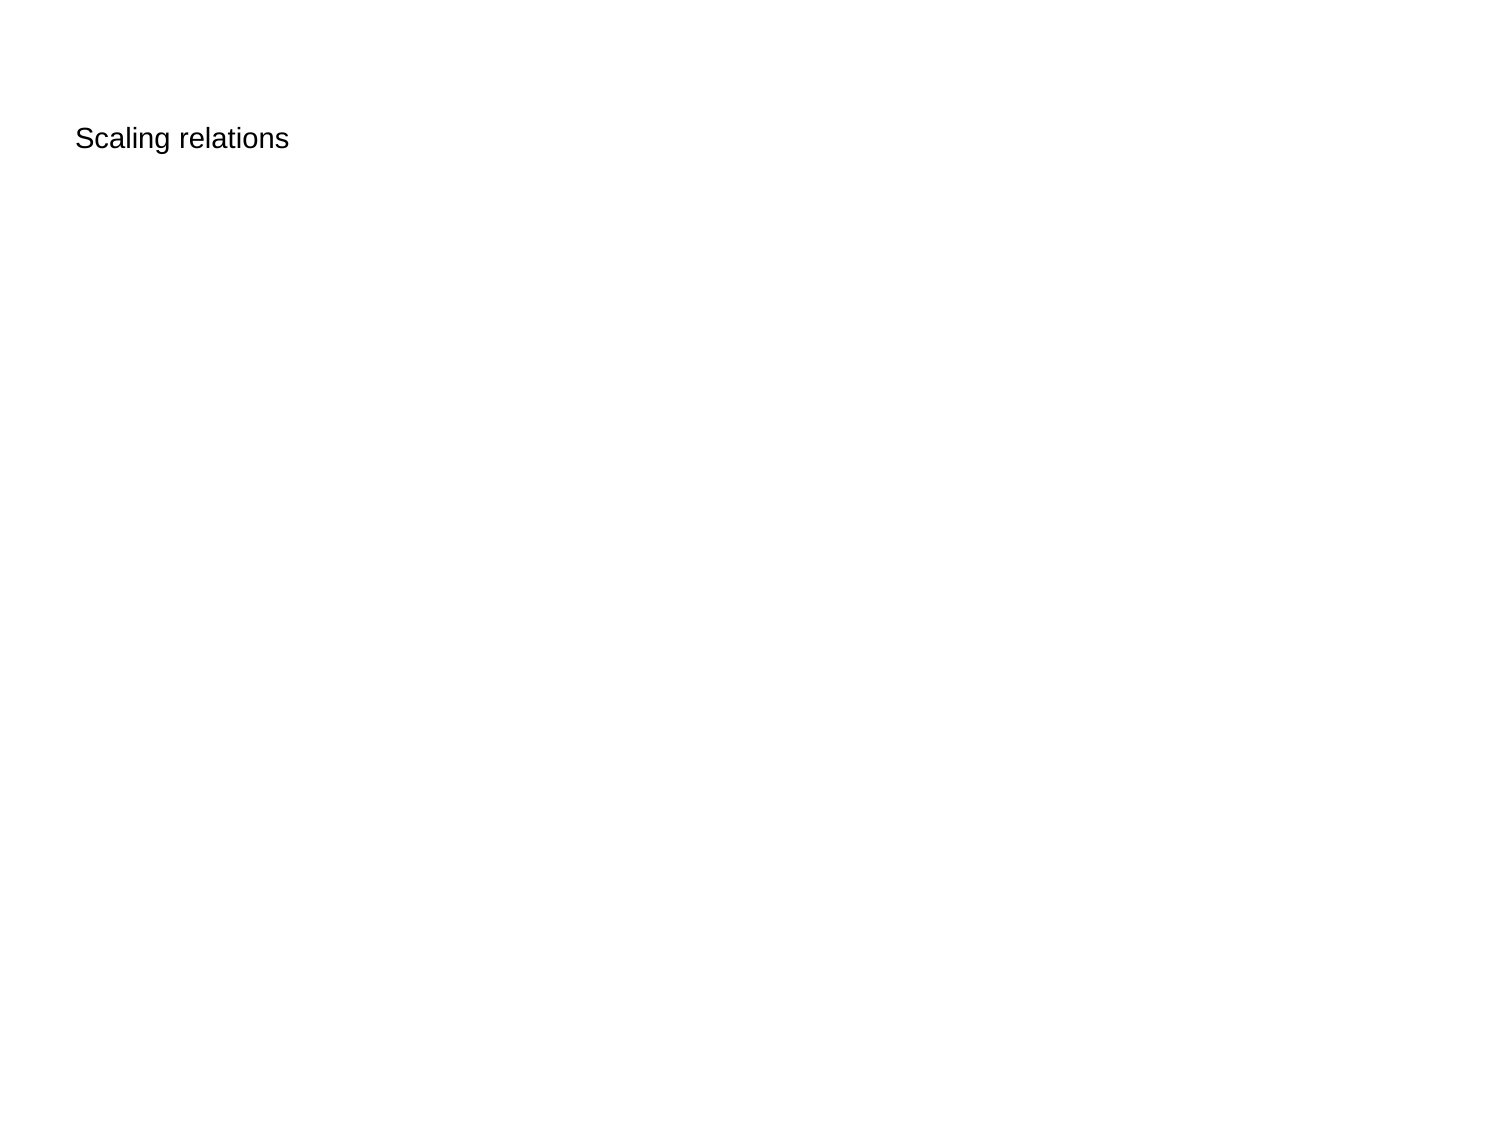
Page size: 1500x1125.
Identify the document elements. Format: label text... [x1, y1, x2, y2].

title Scaling relations [75, 45, 1425, 233]
